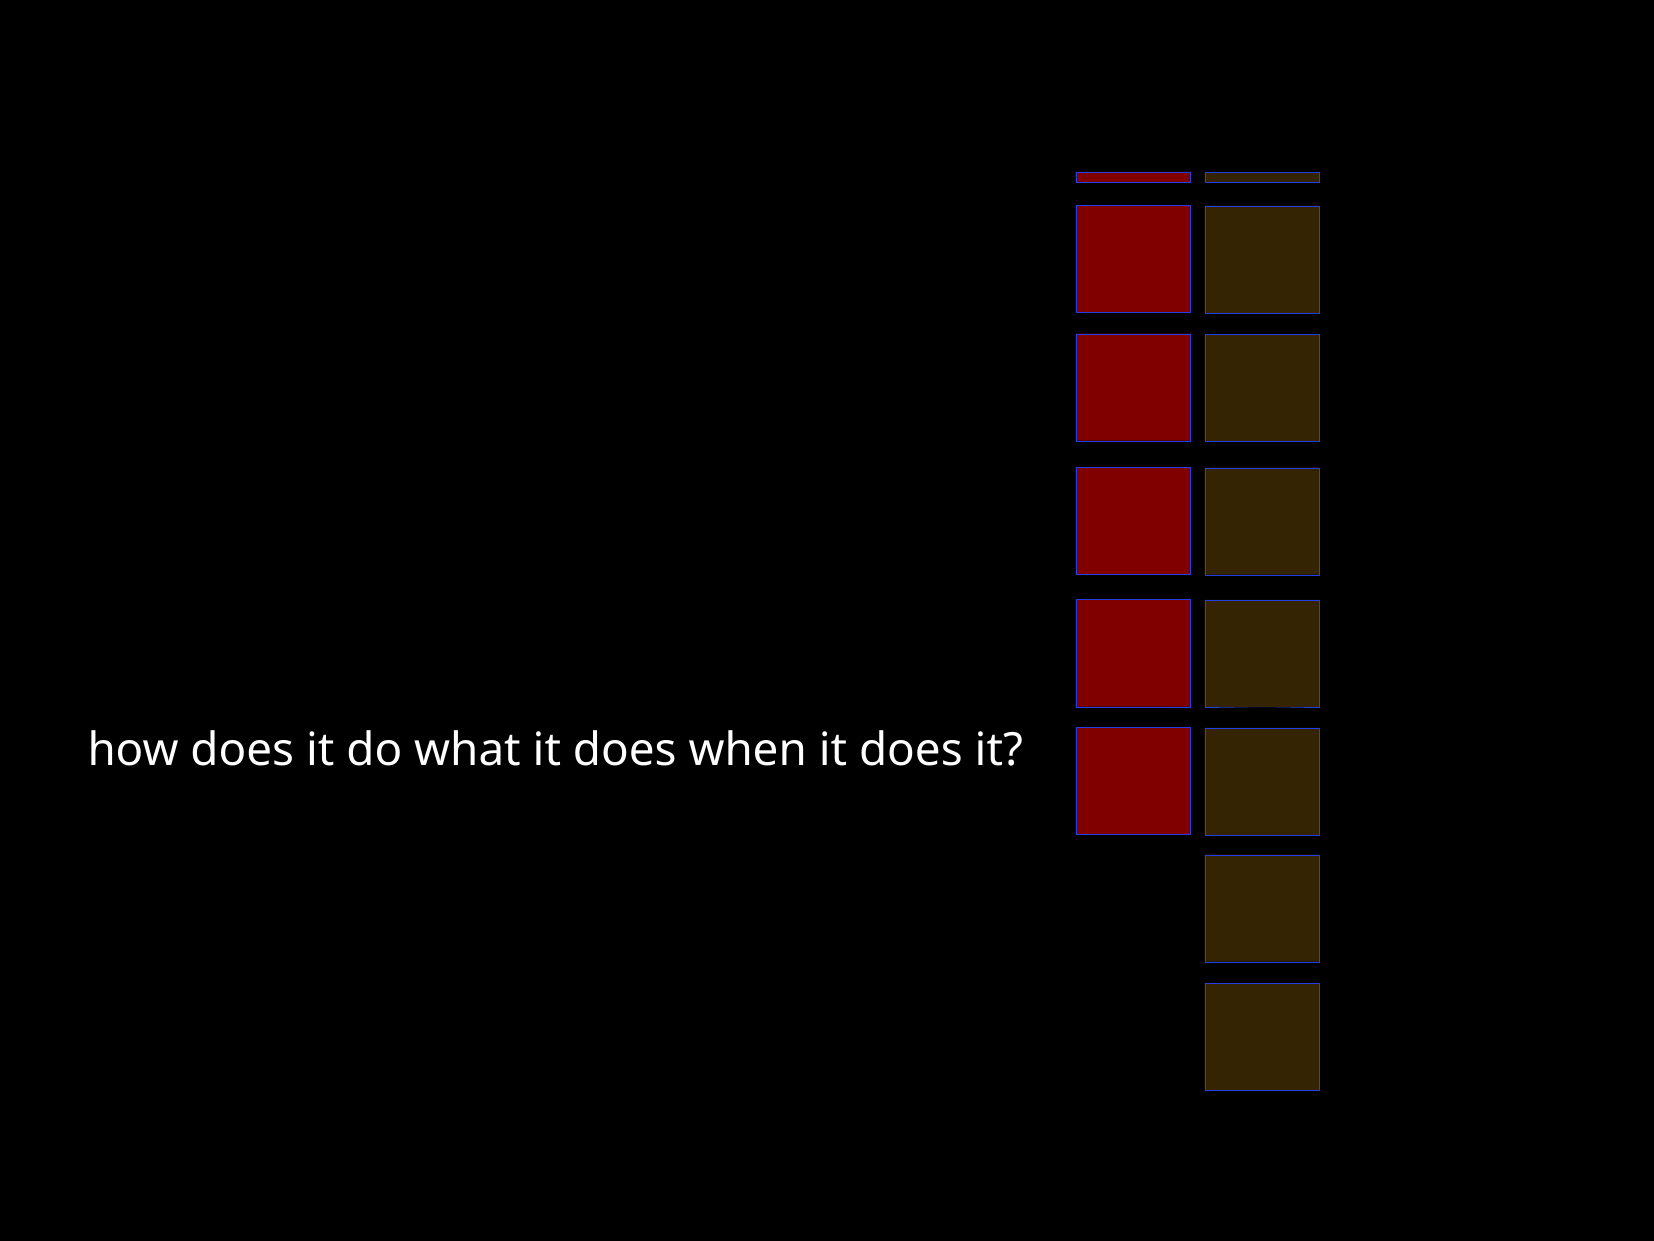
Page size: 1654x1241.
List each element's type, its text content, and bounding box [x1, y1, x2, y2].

title how does it do what it does when it does it? [37, 643, 1066, 850]
picture [0, 0, 1654, 1241]
